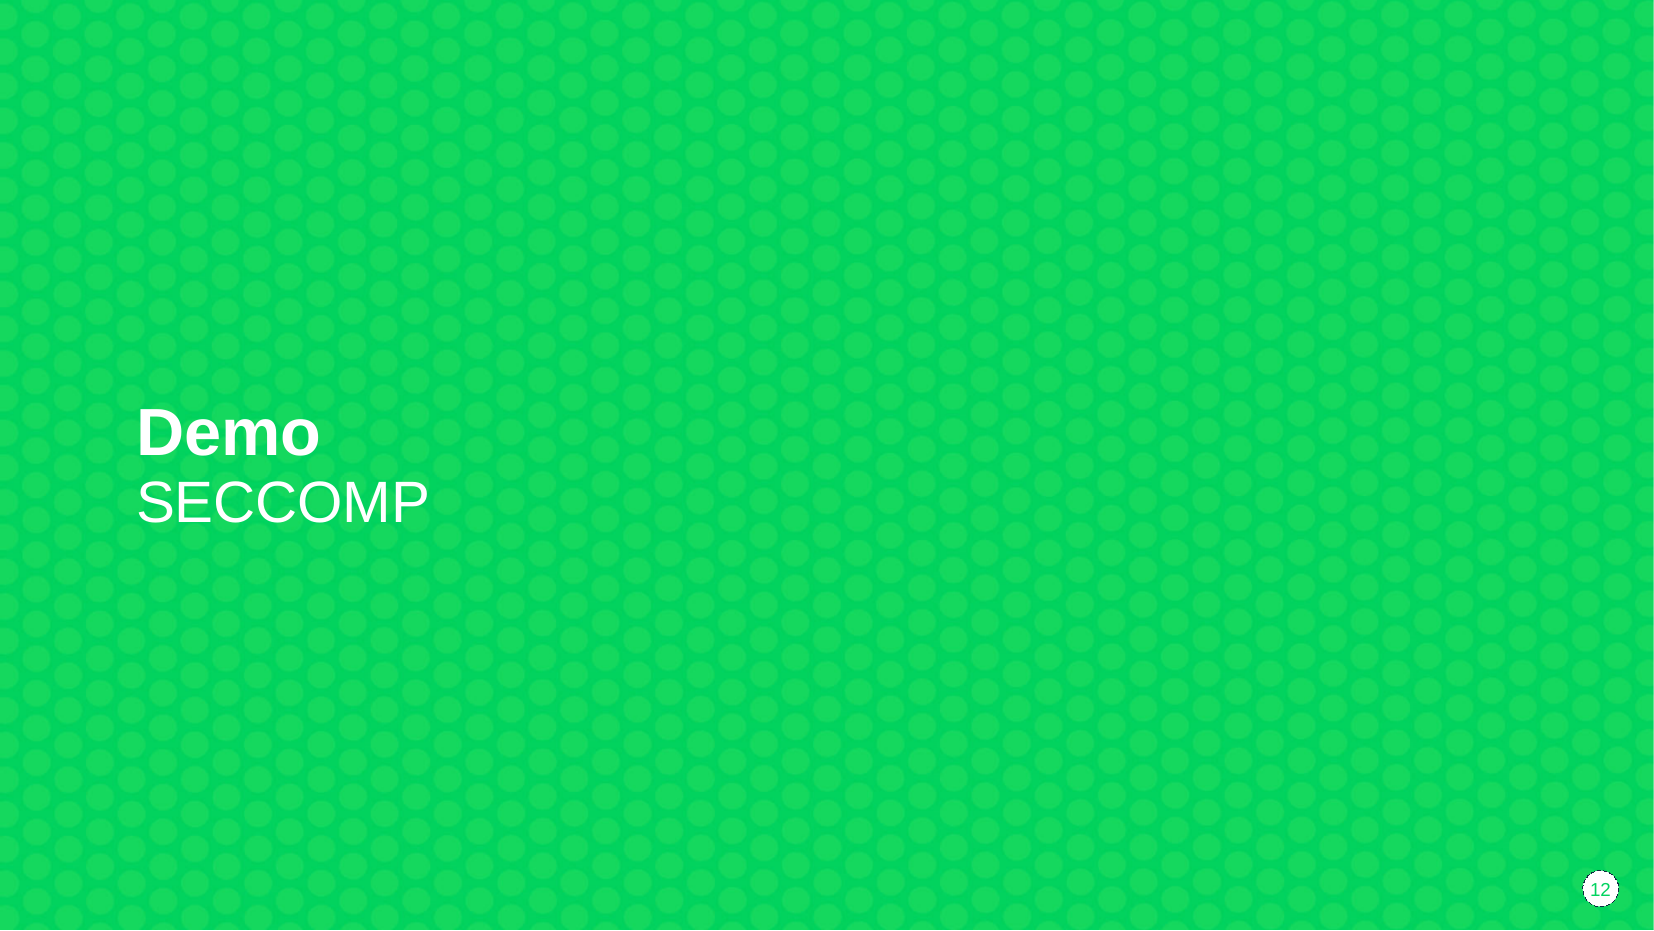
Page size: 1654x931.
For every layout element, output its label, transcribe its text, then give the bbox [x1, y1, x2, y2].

title Demo SECCOMP [121, 387, 1531, 543]
picture [0, 0, 1654, 930]
